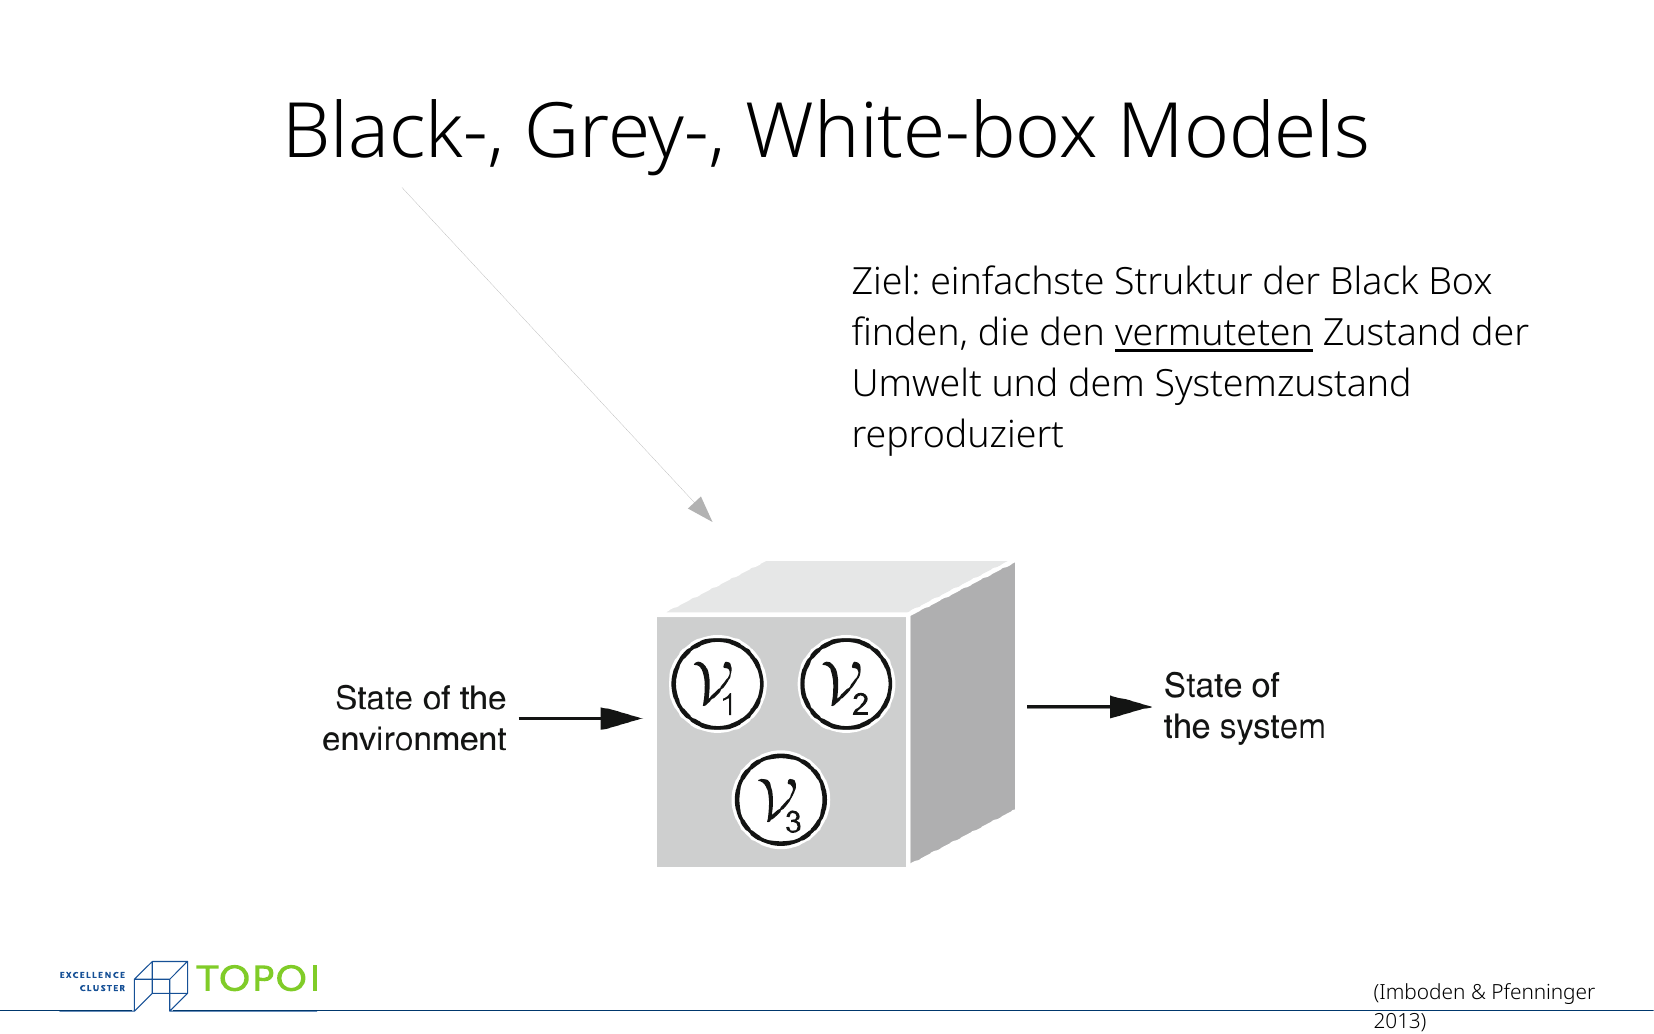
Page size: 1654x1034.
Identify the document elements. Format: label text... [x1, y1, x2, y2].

text_box (Imboden & Pfenninger 2013) [1358, 970, 1654, 1034]
title Black-, Grey-, White-box Models [82, 41, 1571, 214]
text_box Ziel: einfachste Struktur der Black Box finden, die den vermuteten Zustand der Umwelt und dem Systemzustand reproduziert [836, 247, 1559, 476]
picture [118, 537, 1533, 886]
